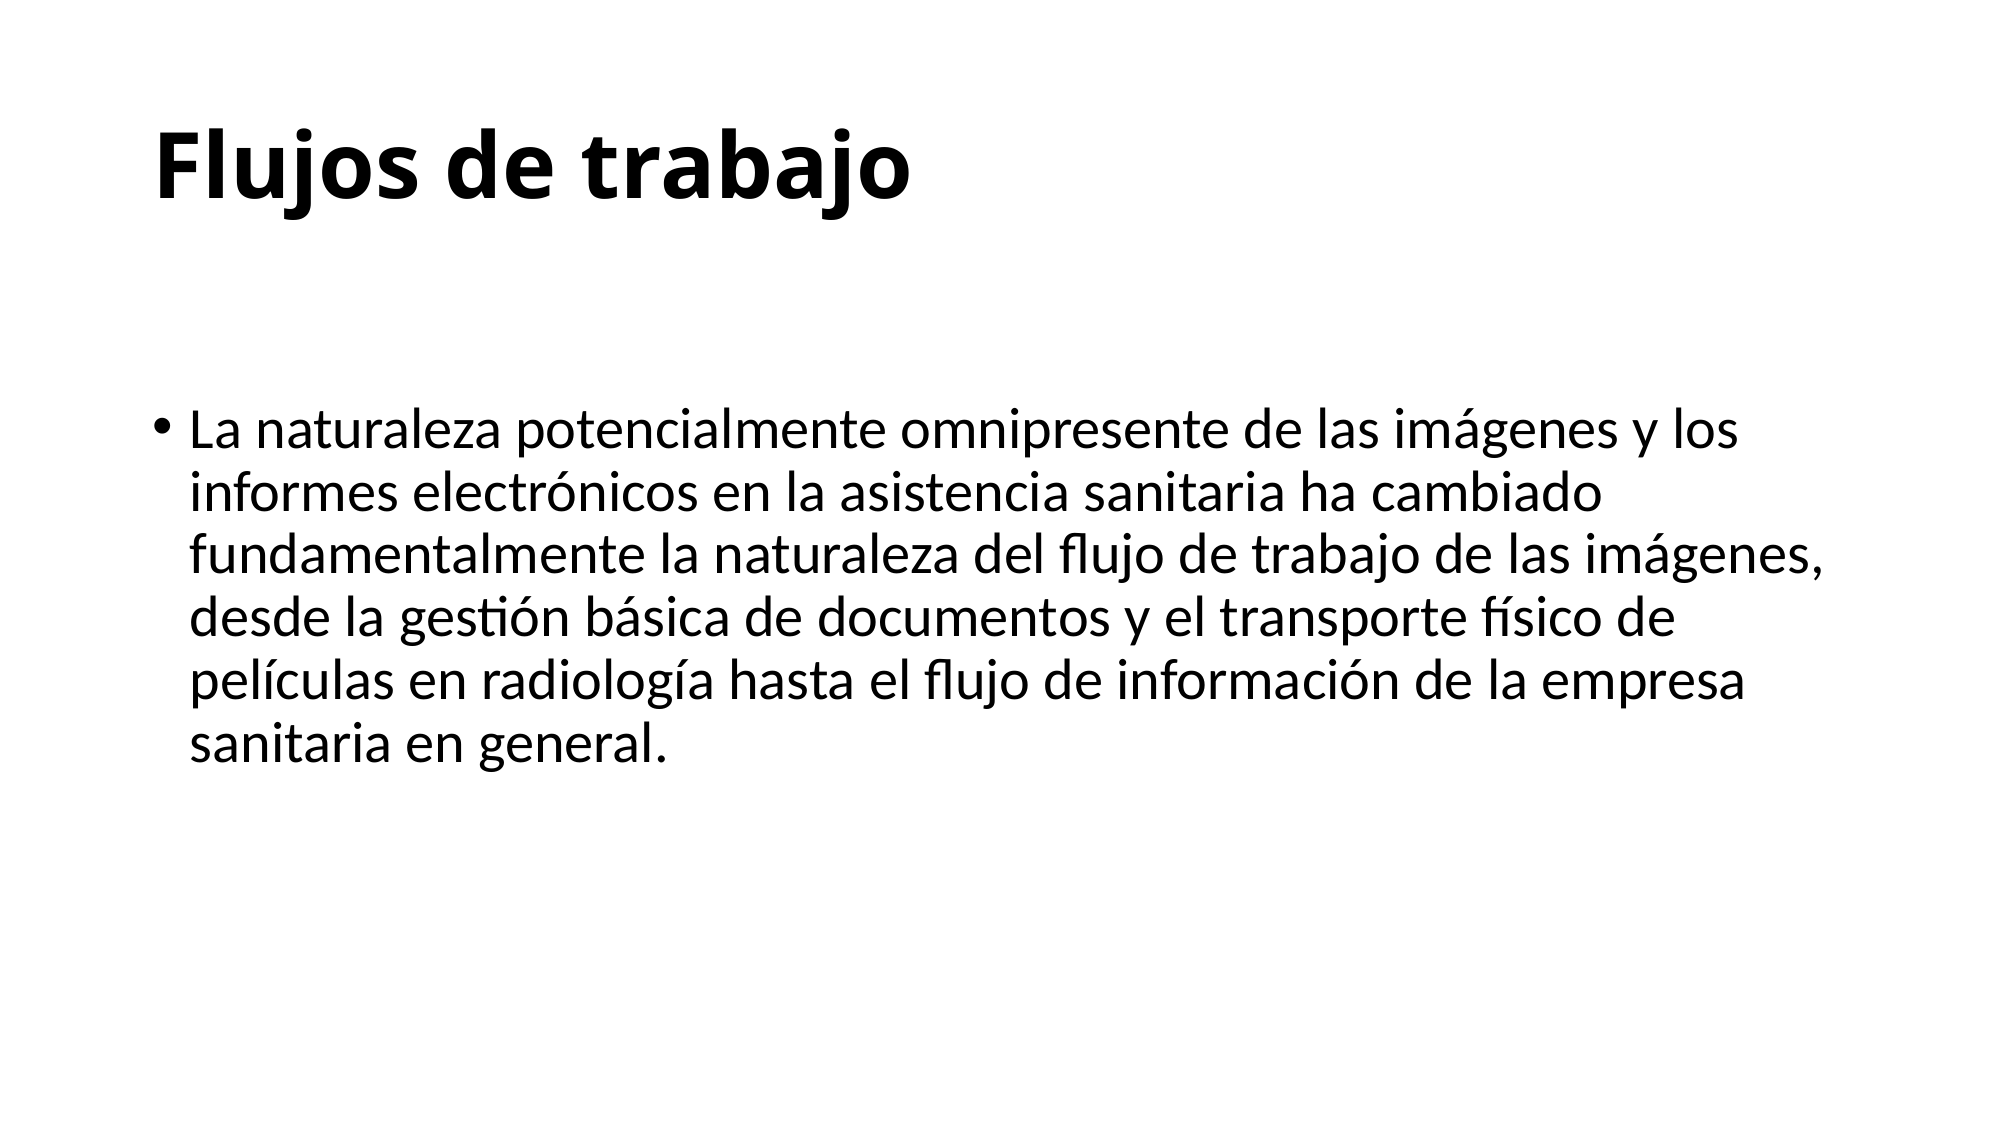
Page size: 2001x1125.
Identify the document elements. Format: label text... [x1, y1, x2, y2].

list La naturaleza potencialmente omnipresente de las imágenes y los informes electrónicos en la asistencia sanitaria ha cambiado fundamentalmente la naturaleza del flujo de trabajo de las imágenes, desde la gestión básica de documentos y el transporte físico de películas en radiología hasta el flujo de información de la empresa sanitaria en general. [137, 299, 1863, 1014]
title Flujos de trabajo [137, 59, 1863, 278]
